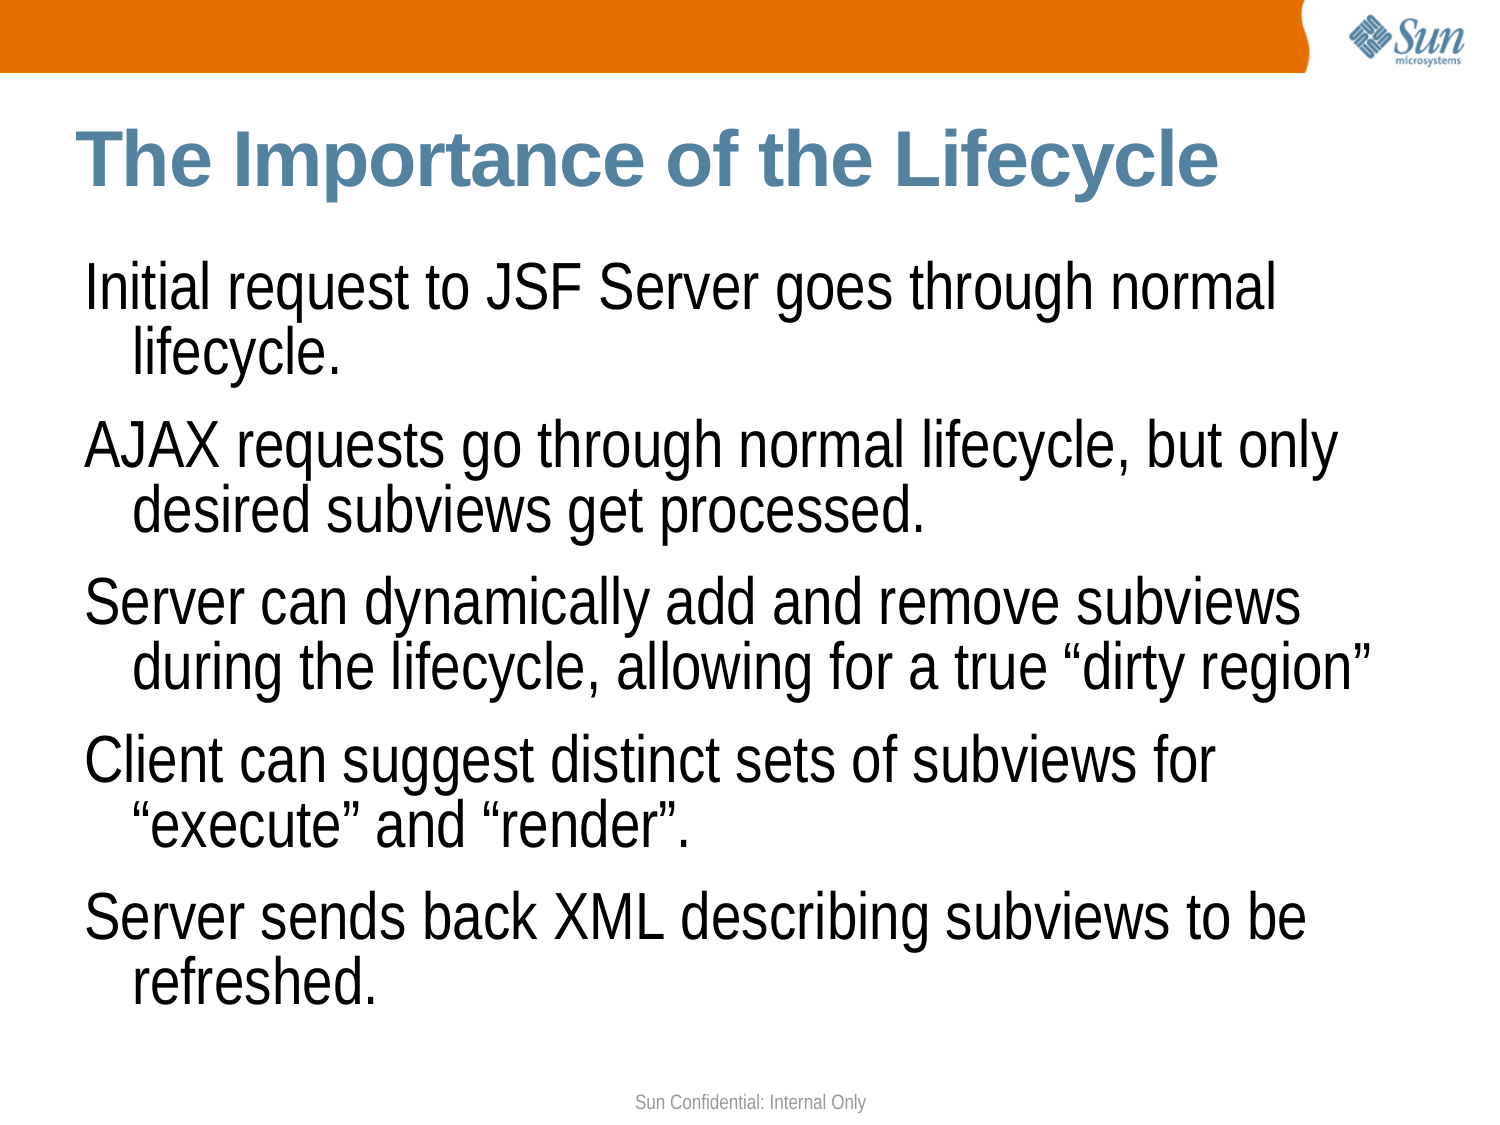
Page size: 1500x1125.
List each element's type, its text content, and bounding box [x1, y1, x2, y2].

title The Importance of the Lifecycle [75, 123, 1437, 227]
picture [0, 0, 1500, 73]
list Initial request to JSF Server goes through normal lifecycle. AJAX requests go through normal lifecycle, but only desired subviews get processed. Server can dynamically add and remove subviews during the lifecycle, allowing for a true “dirty region” Client can suggest distinct sets of subviews for “execute” and “render”. Server sends back XML describing subviews to be refreshed. [64, 257, 1402, 1032]
